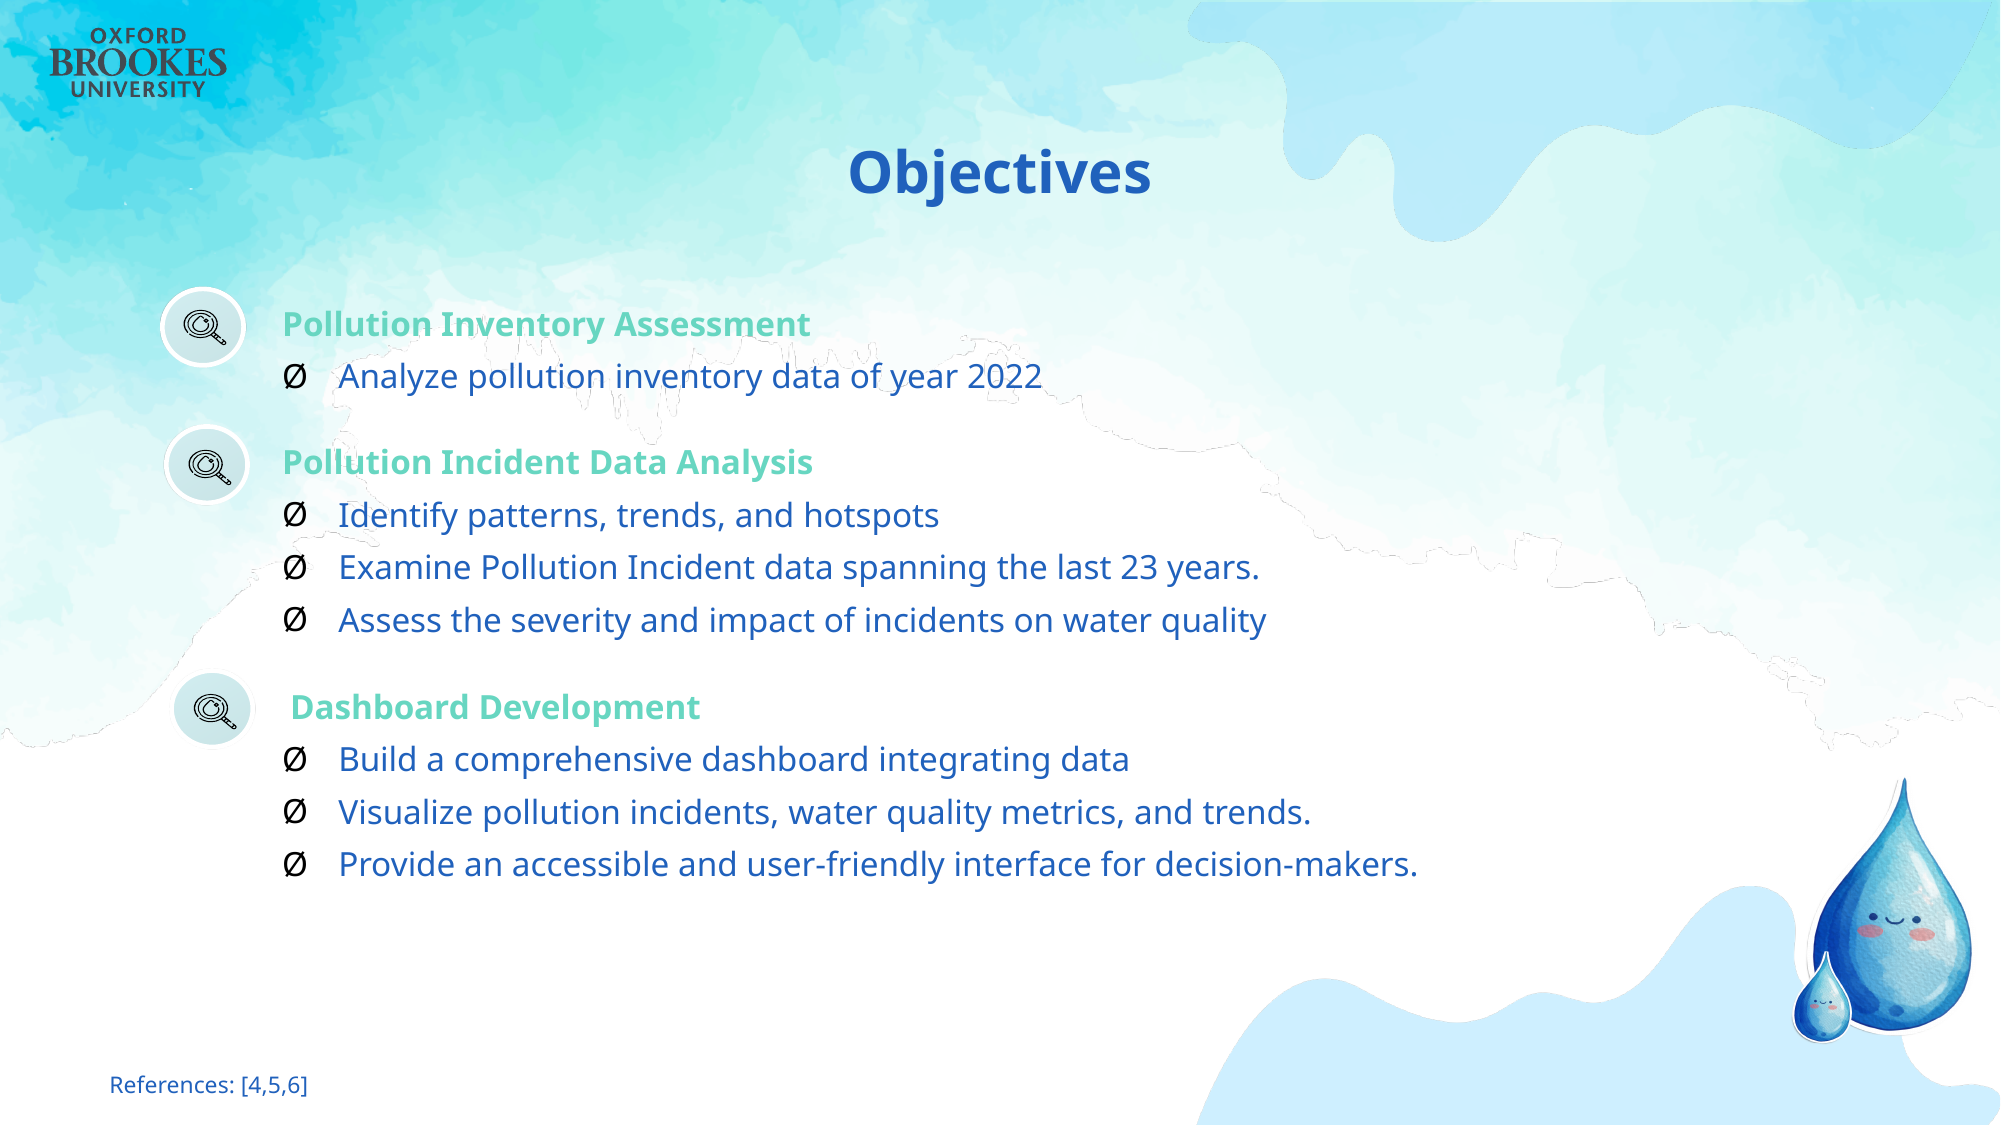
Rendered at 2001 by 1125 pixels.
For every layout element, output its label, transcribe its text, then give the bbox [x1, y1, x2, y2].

text_box Objectives [773, 127, 1187, 214]
text_box [166, 426, 248, 503]
picture [49, 26, 228, 98]
picture [1187, 2, 2000, 242]
text_box [162, 288, 244, 366]
text_box Pollution Inventory Assessment Analyze pollution inventory data of year 2022 [266, 295, 1802, 405]
text_box [171, 670, 253, 747]
text_box Pollution Incident Data Analysis Identify patterns, trends, and hotspots Examine Pollution Incident data spanning the last 23 years. Assess the severity and impact of incidents on water quality [266, 433, 1802, 649]
text_box References: [4,5,6] [94, 1062, 352, 1106]
text_box Dashboard Development Build a comprehensive dashboard integrating data Visualize pollution incidents, water quality metrics, and trends. Provide an accessible and user-friendly interface for decision-makers. [266, 678, 1549, 893]
picture [1162, 771, 2000, 1125]
